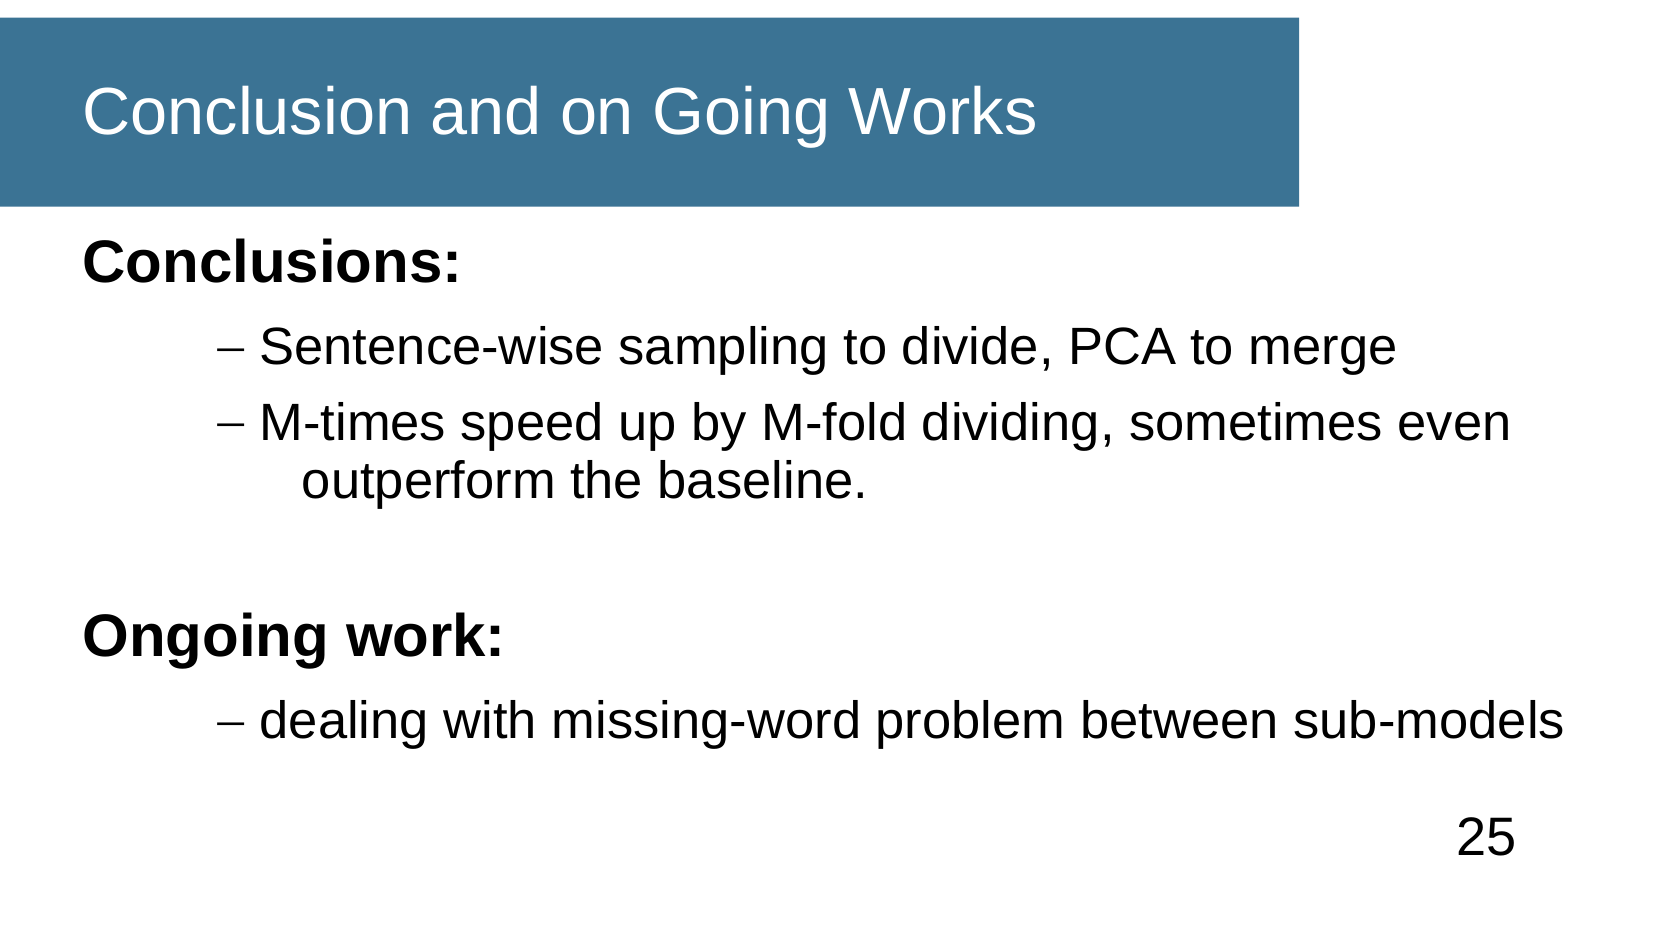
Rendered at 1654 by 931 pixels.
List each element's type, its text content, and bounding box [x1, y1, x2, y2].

list Conclusions: Sentence-wise sampling to divide, PCA to merge M-times speed up by M-fold dividing, sometimes even outperform the baseline. Ongoing work: dealing with missing-word problem between sub-models [82, 224, 1571, 764]
title Conclusion and on Going Works [82, 35, 1234, 189]
